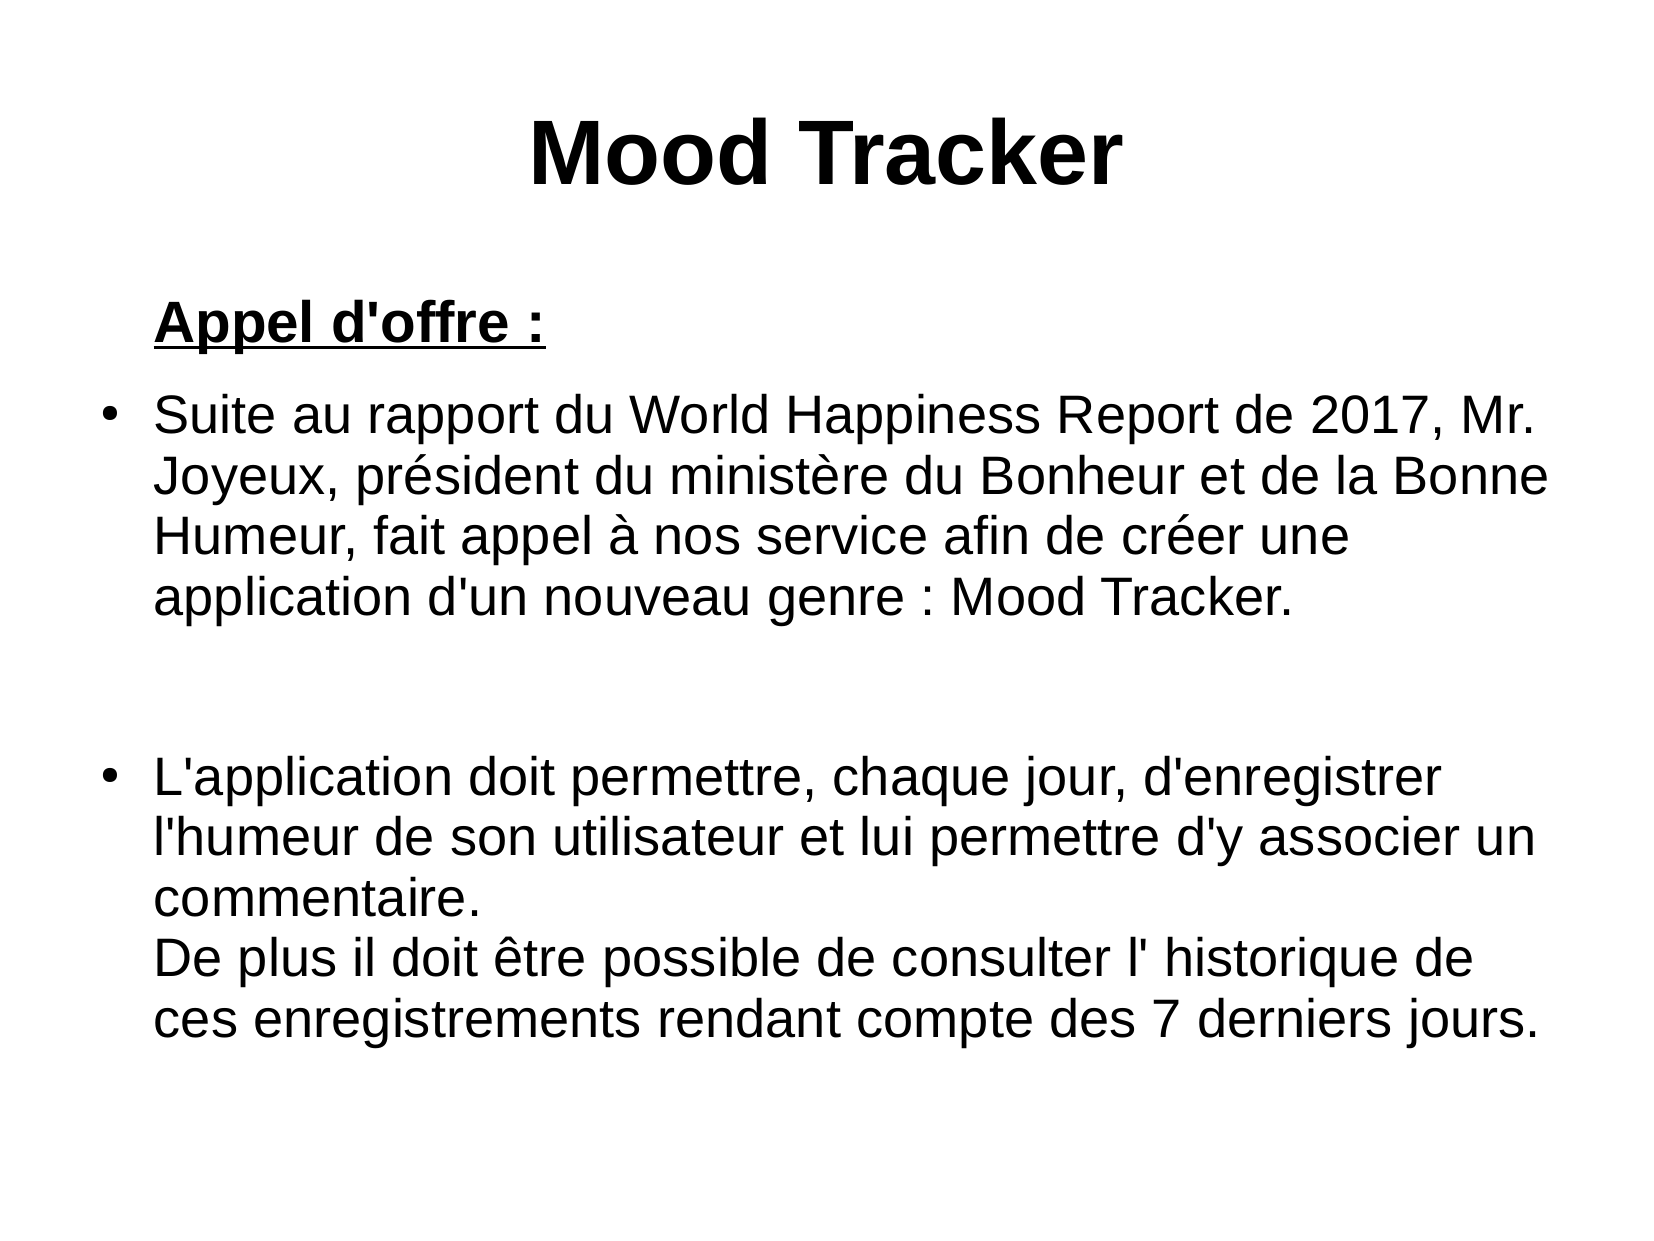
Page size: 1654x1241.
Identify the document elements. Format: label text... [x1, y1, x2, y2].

list Appel d'offre : Suite au rapport du World Happiness Report de 2017, Mr. Joyeux, président du ministère du Bonheur et de la Bonne Humeur, fait appel à nos service afin de créer une application d'un nouveau genre : Mood Tracker. L'application doit permettre, chaque jour, d'enregistrer l'humeur de son utilisateur et lui permettre d'y associer un commentaire. De plus il doit être possible de consulter l' historique de ces enregistrements rendant compte des 7 derniers jours. [82, 290, 1571, 1109]
title Mood Tracker [82, 49, 1571, 257]
